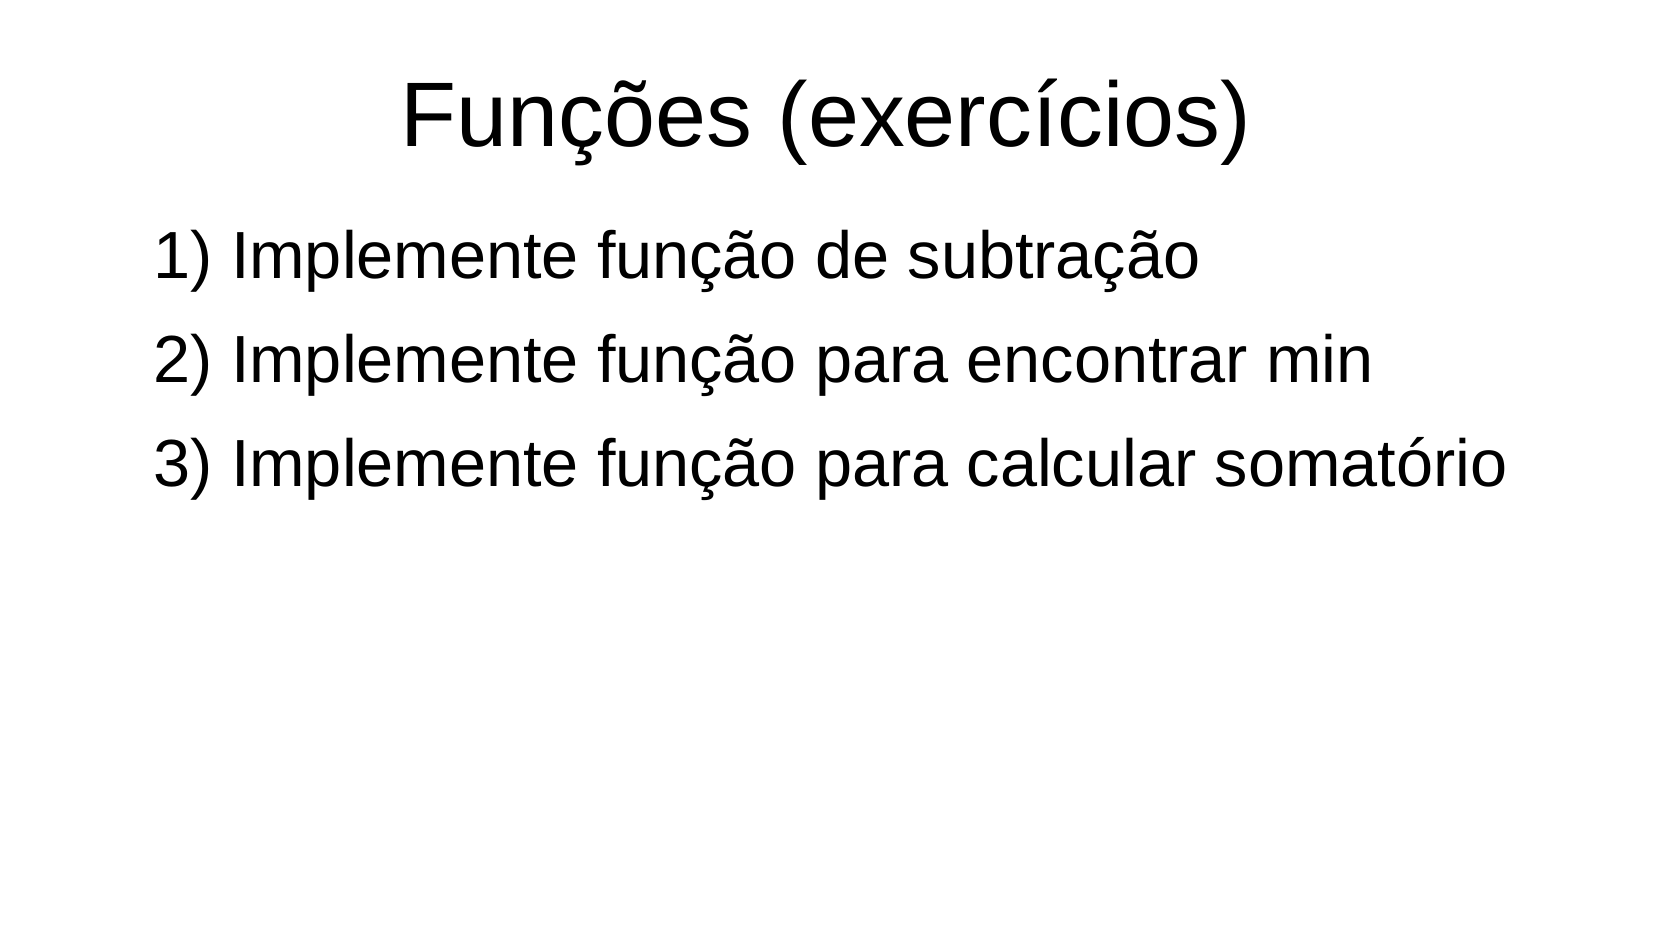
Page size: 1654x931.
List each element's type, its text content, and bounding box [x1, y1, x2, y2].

list 1) Implemente função de subtração 2) Implemente função para encontrar min 3) Implemente função para calcular somatório [82, 217, 1571, 758]
title Funções (exercícios) [82, 37, 1571, 193]
